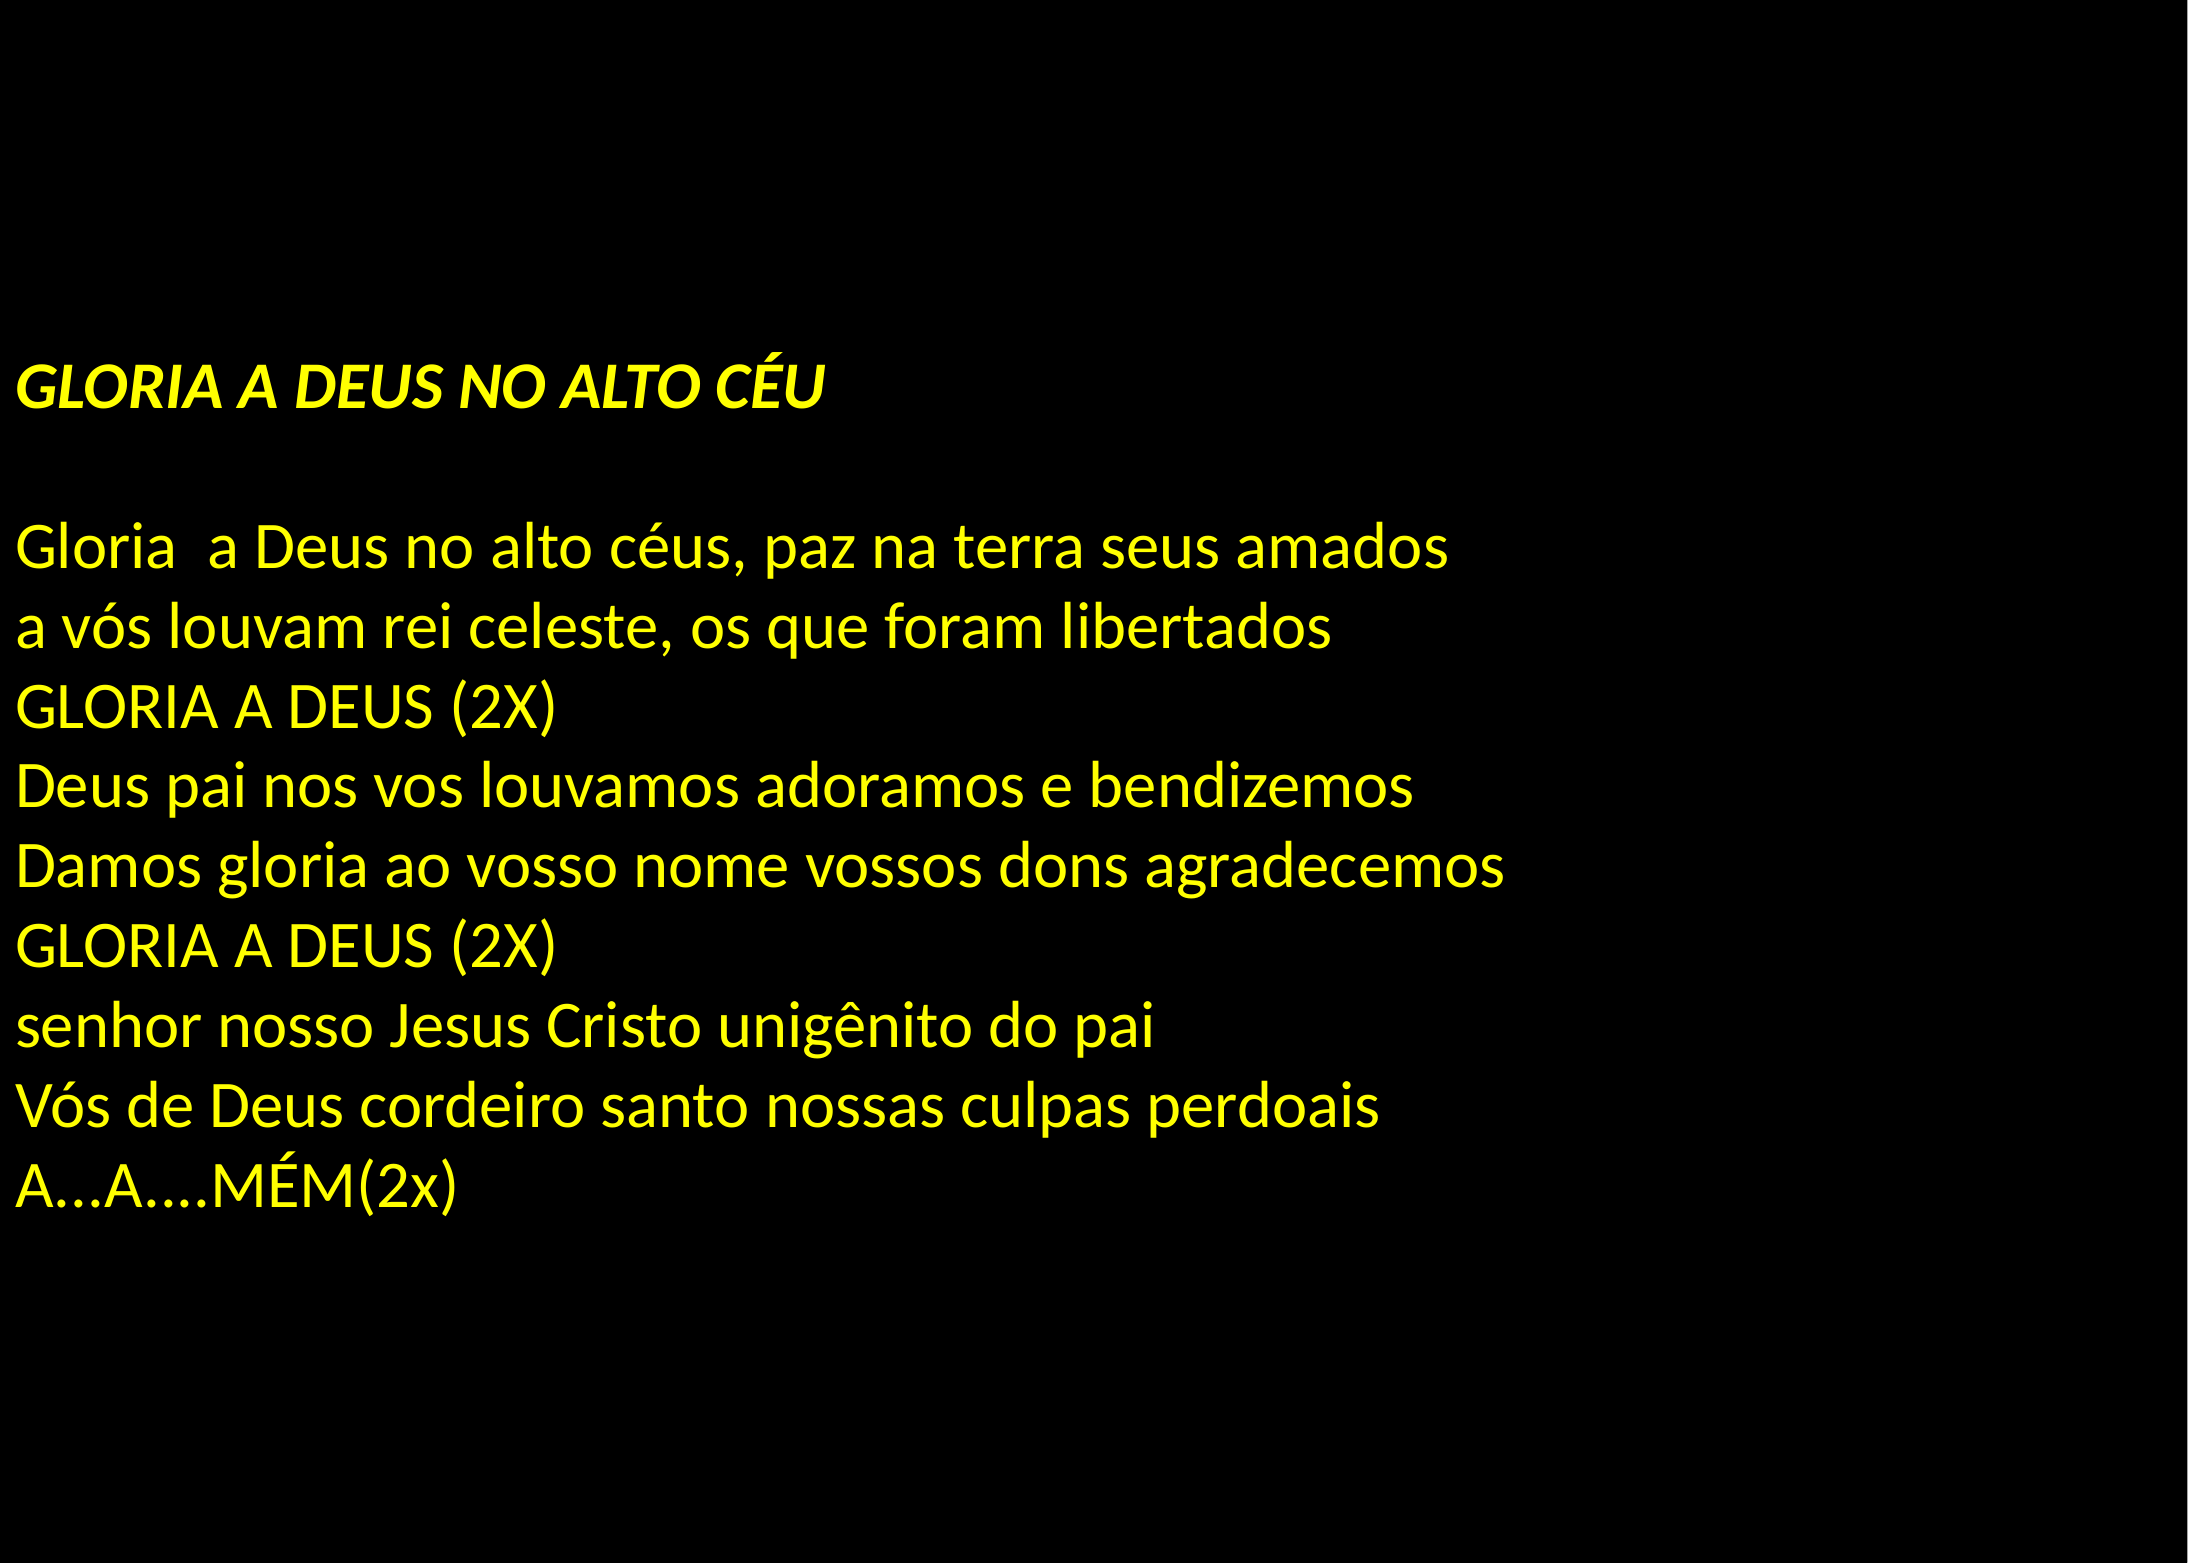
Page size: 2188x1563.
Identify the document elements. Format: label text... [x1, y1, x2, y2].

title GLORIA A DEUS NO ALTO CÉU Gloria a Deus no alto céus, paz na terra seus amados a vós louvam rei celeste, os que foram libertados GLORIA A DEUS (2X) Deus pai nos vos louvamos adoramos e bendizemos Damos gloria ao vosso nome vossos dons agradecemos GLORIA A DEUS (2X) senhor nosso Jesus Cristo unigênito do pai Vós de Deus cordeiro santo nossas culpas perdoais A...A....MÉM(2x) [0, 0, 2188, 1563]
